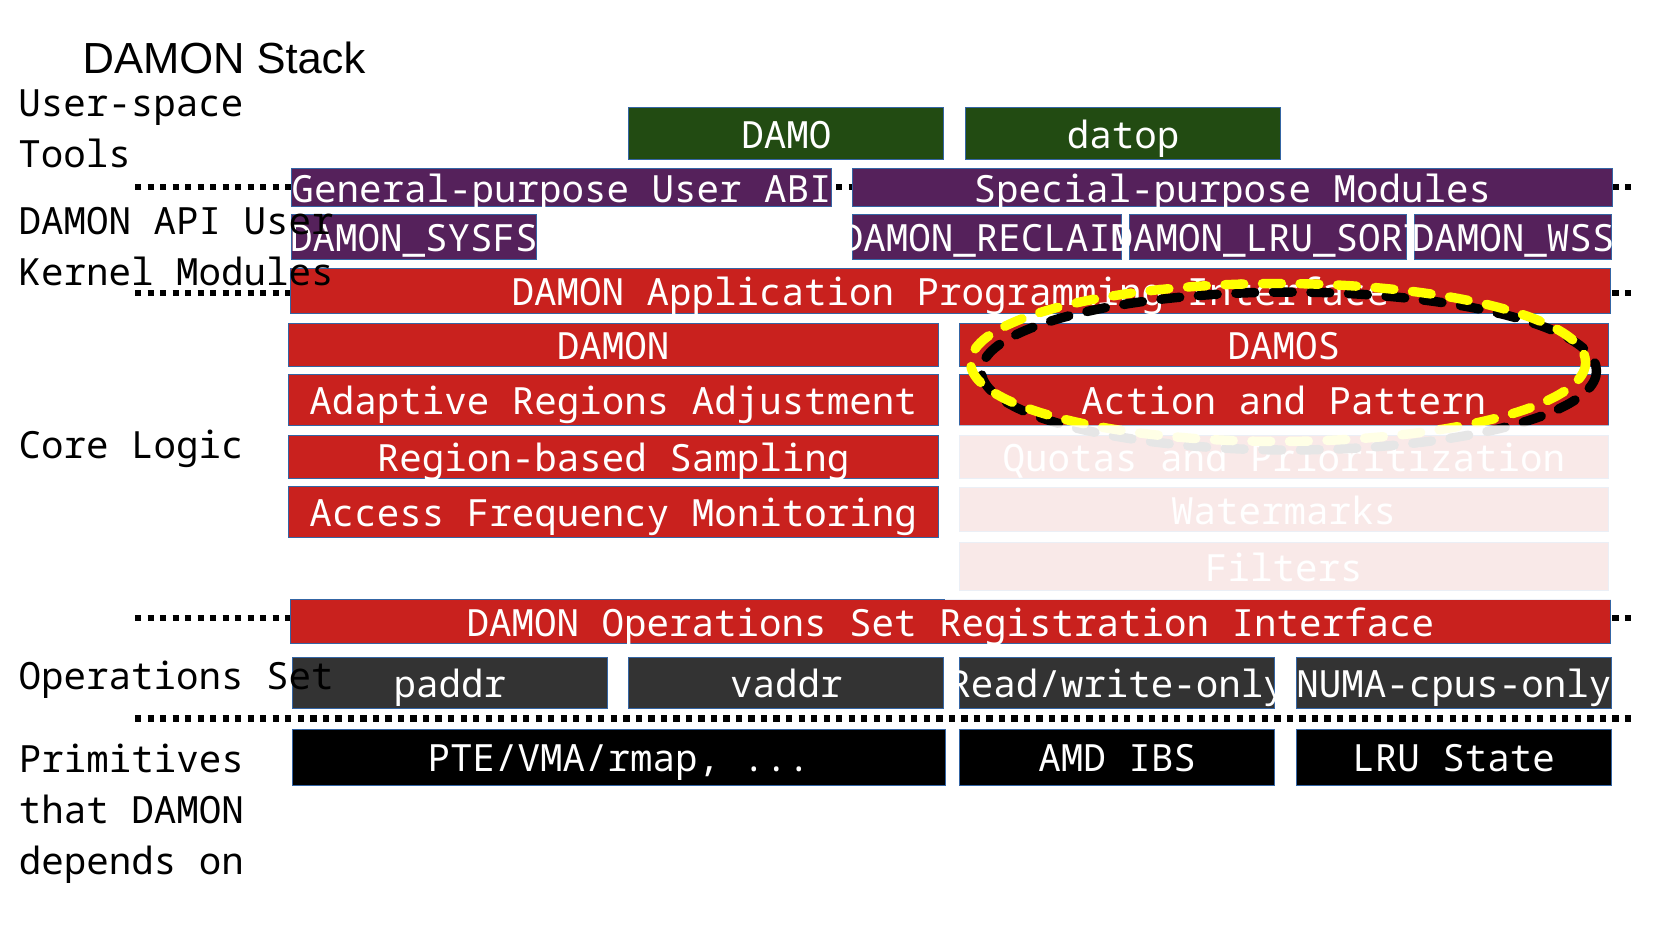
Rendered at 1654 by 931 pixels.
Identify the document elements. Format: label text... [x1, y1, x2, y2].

text_box DAMON_WSS [1414, 214, 1612, 260]
text_box Region-based Sampling [288, 435, 939, 479]
text_box DAMON API User Kernel Modules [3, 187, 296, 278]
text_box Operations Set [3, 641, 296, 695]
text_box User-space Tools [3, 69, 221, 160]
text_box LRU State [1296, 729, 1612, 786]
text_box General-purpose User ABI [291, 168, 832, 207]
text_box DAMOS [959, 323, 1580, 367]
text_box DAMO [628, 109, 944, 160]
text_box Primitives that DAMON depends on [3, 724, 222, 853]
text_box Core Logic [3, 411, 221, 465]
text_box DAMON [288, 323, 939, 367]
text_box Access Frequency Monitoring [288, 486, 939, 538]
text_box Action and Pattern [987, 374, 1609, 425]
text_box Read/write-only [959, 657, 1275, 709]
text_box Adaptive Regions Adjustment [288, 374, 939, 426]
text_box DAMON_RECLAIM [852, 214, 1122, 260]
text_box Action and Pattern [959, 374, 1044, 425]
text_box datop [965, 109, 1281, 160]
text_box DAMON Application Programming Interface [290, 268, 1611, 314]
text_box DAMON Operations Set Registration Interface [290, 599, 1611, 644]
text_box [945, 425, 1636, 600]
text_box NUMA-cpus-only [1296, 657, 1612, 709]
text_box vaddr [628, 657, 944, 709]
text_box DAMON_LRU_SORT [1129, 214, 1407, 260]
text_box DAMON_SYSFS [296, 214, 537, 260]
text_box Special-purpose Modules [852, 168, 1613, 207]
text_box AMD IBS [959, 729, 1275, 786]
title DAMON Stack [82, 7, 1571, 109]
text_box PTE/VMA/rmap, ... [292, 729, 946, 786]
text_box DAMON_WSS [1417, 227, 1428, 248]
text_box DAMOS [1550, 323, 1609, 367]
text_box paddr [292, 657, 608, 709]
